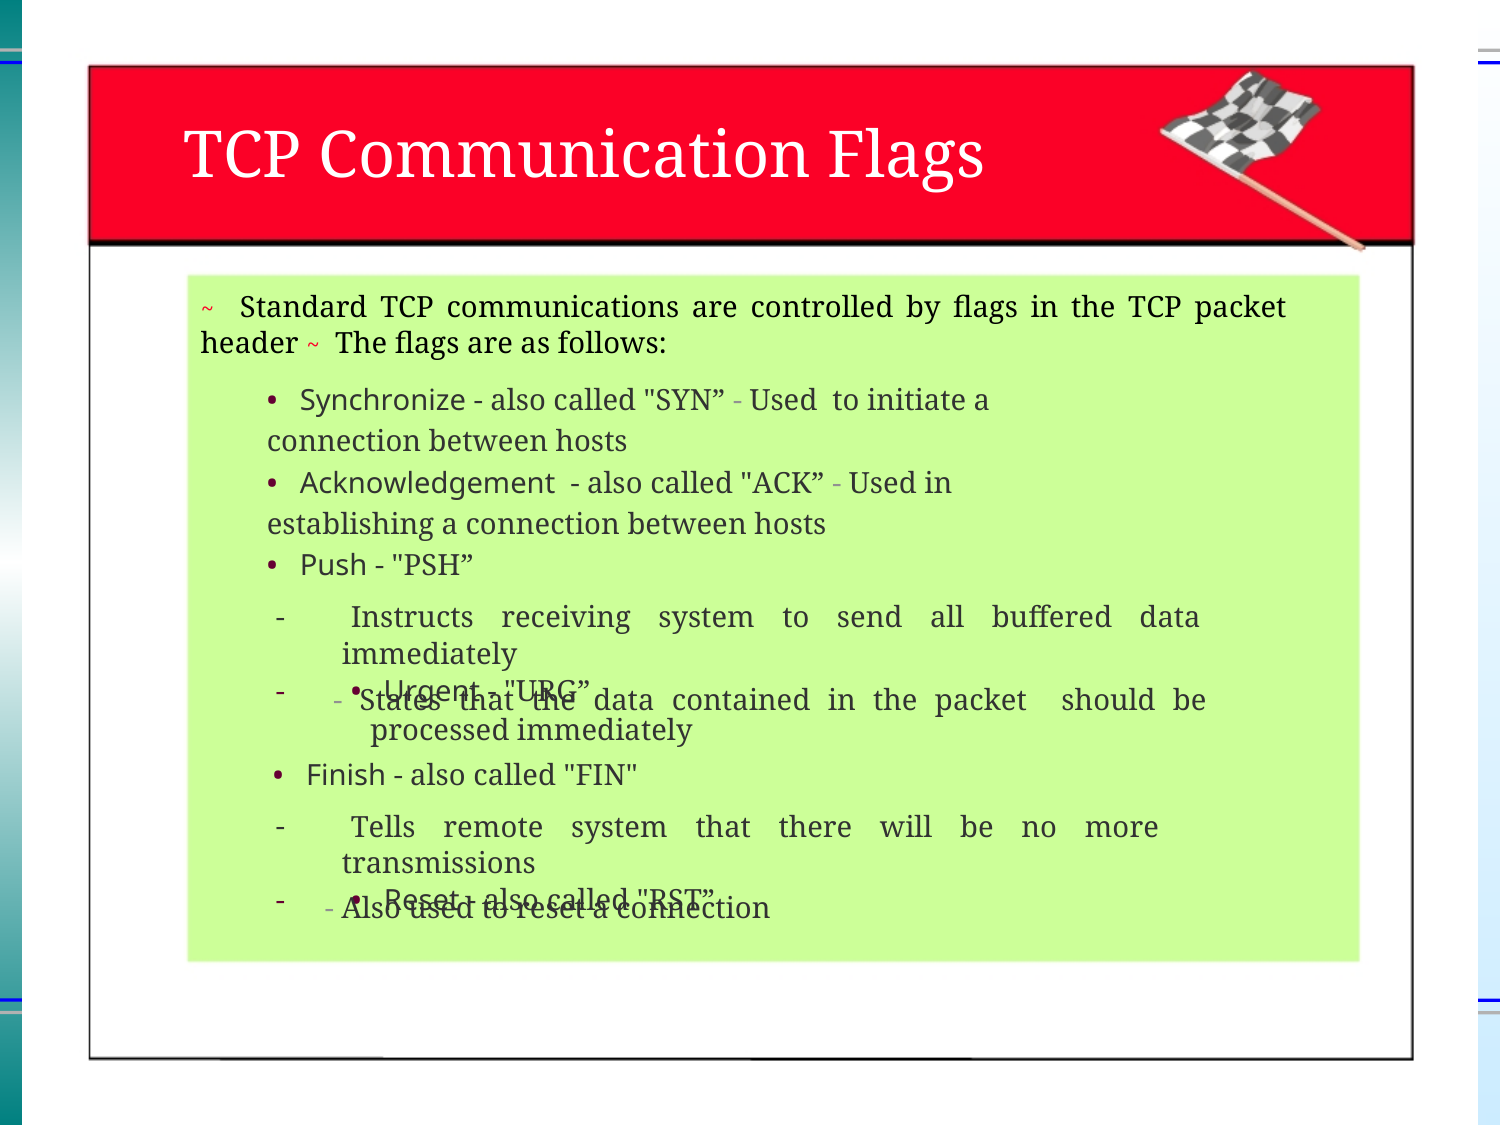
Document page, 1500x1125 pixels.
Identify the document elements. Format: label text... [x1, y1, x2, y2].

text_box ~ Standard TCP communications are controlled by flags in the TCP packet header ~ The flags are as follows: [200, 278, 1303, 368]
text_box - States that the data contained in the packet should be processed immediately [333, 677, 1223, 755]
text_box - Also used to reset a connection [325, 887, 794, 932]
text_box Instructs receiving system to send all buffered data immediately • Urgent - "URG” [266, 589, 1217, 716]
text_box • Finish - also called "FIN" [273, 754, 661, 798]
text_box • Synchronize - also called "SYN” - Used to initiate a connection between hosts • Acknowledgement - also called "ACK” - Used in establishing a connection between hosts • Push - "PSH” [266, 367, 1013, 589]
text_box TCP Communication Flags [183, 116, 1018, 199]
picture [22, 0, 1500, 1125]
text_box Tells remote system that there will be no more transmissions • Reset - also called "RST” [266, 798, 1175, 925]
